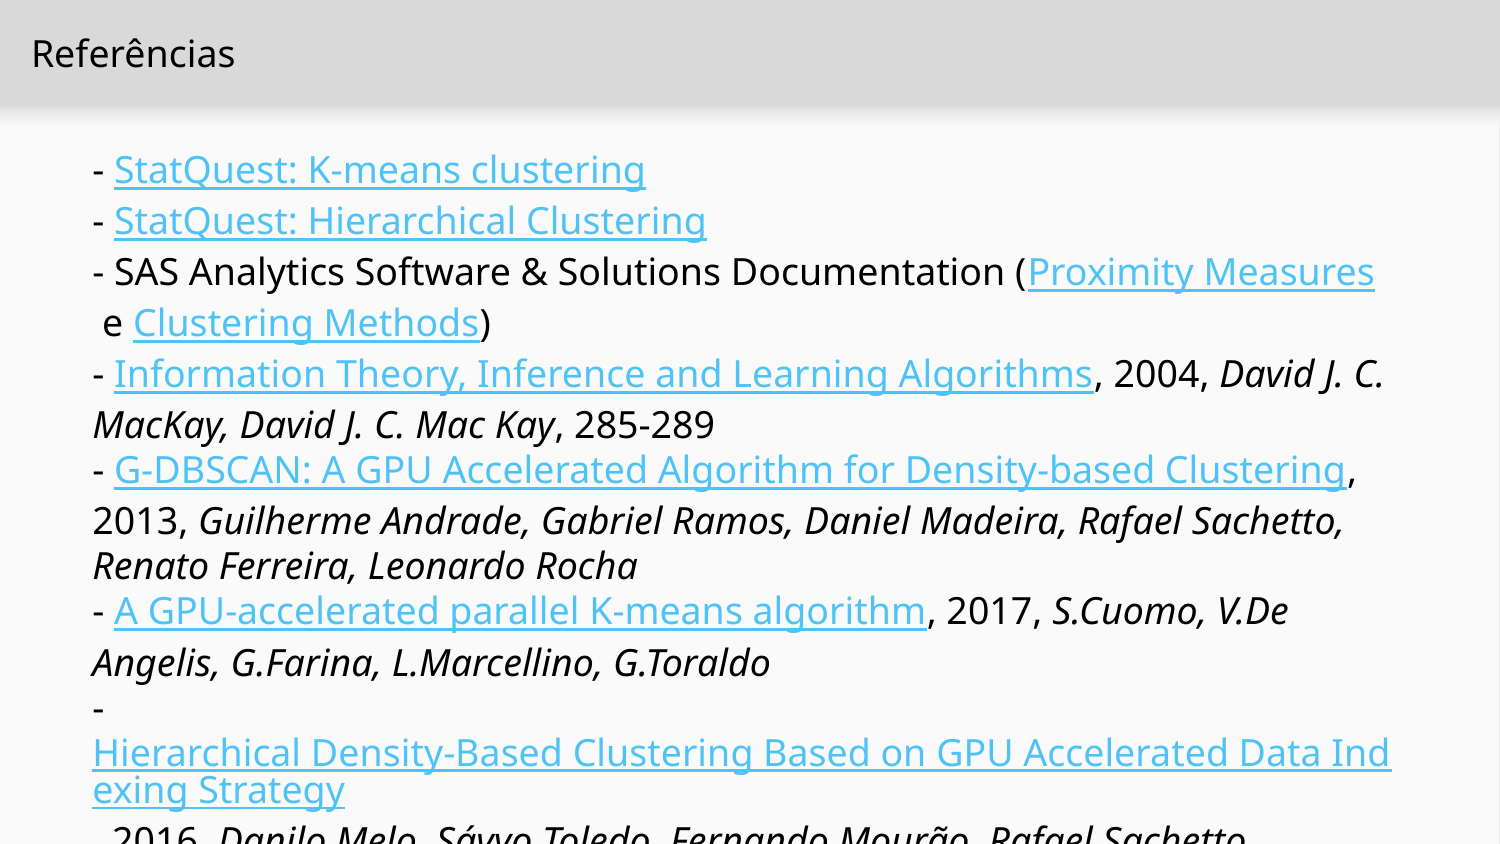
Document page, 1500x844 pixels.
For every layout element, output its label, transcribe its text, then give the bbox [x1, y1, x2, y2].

list - StatQuest: K-means clustering - StatQuest: Hierarchical Clustering - SAS Analytics Software & Solutions Documentation (Proximity Measures e Clustering Methods) - Information Theory, Inference and Learning Algorithms, 2004, David J. C. MacKay, David J. C. Mac Kay, 285-289 - G-DBSCAN: A GPU Accelerated Algorithm for Density-based Clustering, 2013, Guilherme Andrade, Gabriel Ramos, Daniel Madeira, Rafael Sachetto, Renato Ferreira, Leonardo Rocha - A GPU-accelerated parallel K-means algorithm, 2017, S.Cuomo, V.De Angelis, G.Farina, L.Marcellino, G.Toraldo - Hierarchical Density-Based Clustering Based on GPU Accelerated Data Indexing Strategy, 2016, Danilo Melo, Sávyo Toledo, Fernando Mourão, Rafael Sachetto, Guilherme Andrade, Renato Ferreira, Srinivasan Parthasarathy, Leonardo Rocha [77, 131, 1422, 808]
title Referências [16, 2, 1464, 102]
